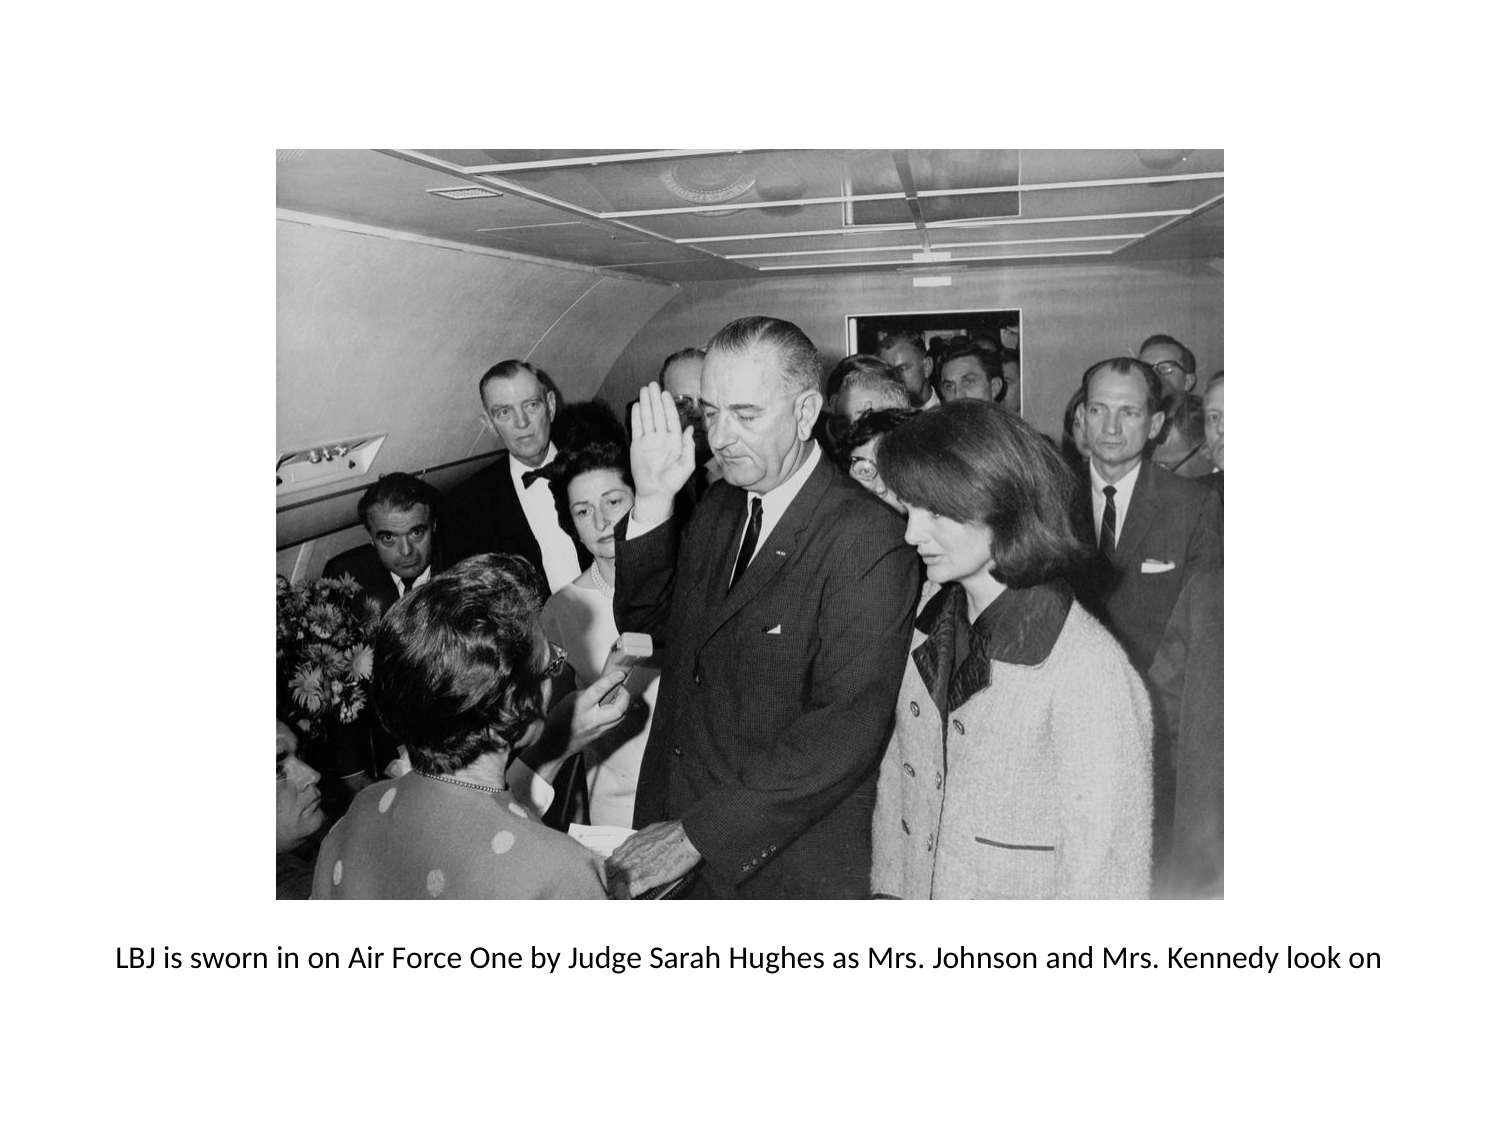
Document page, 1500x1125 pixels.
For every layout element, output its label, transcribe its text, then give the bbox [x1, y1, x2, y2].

text_box LBJ is sworn in on Air Force One by Judge Sarah Hughes as Mrs. Johnson and Mrs. Kennedy look on [100, 930, 1400, 983]
picture [276, 149, 1224, 900]
